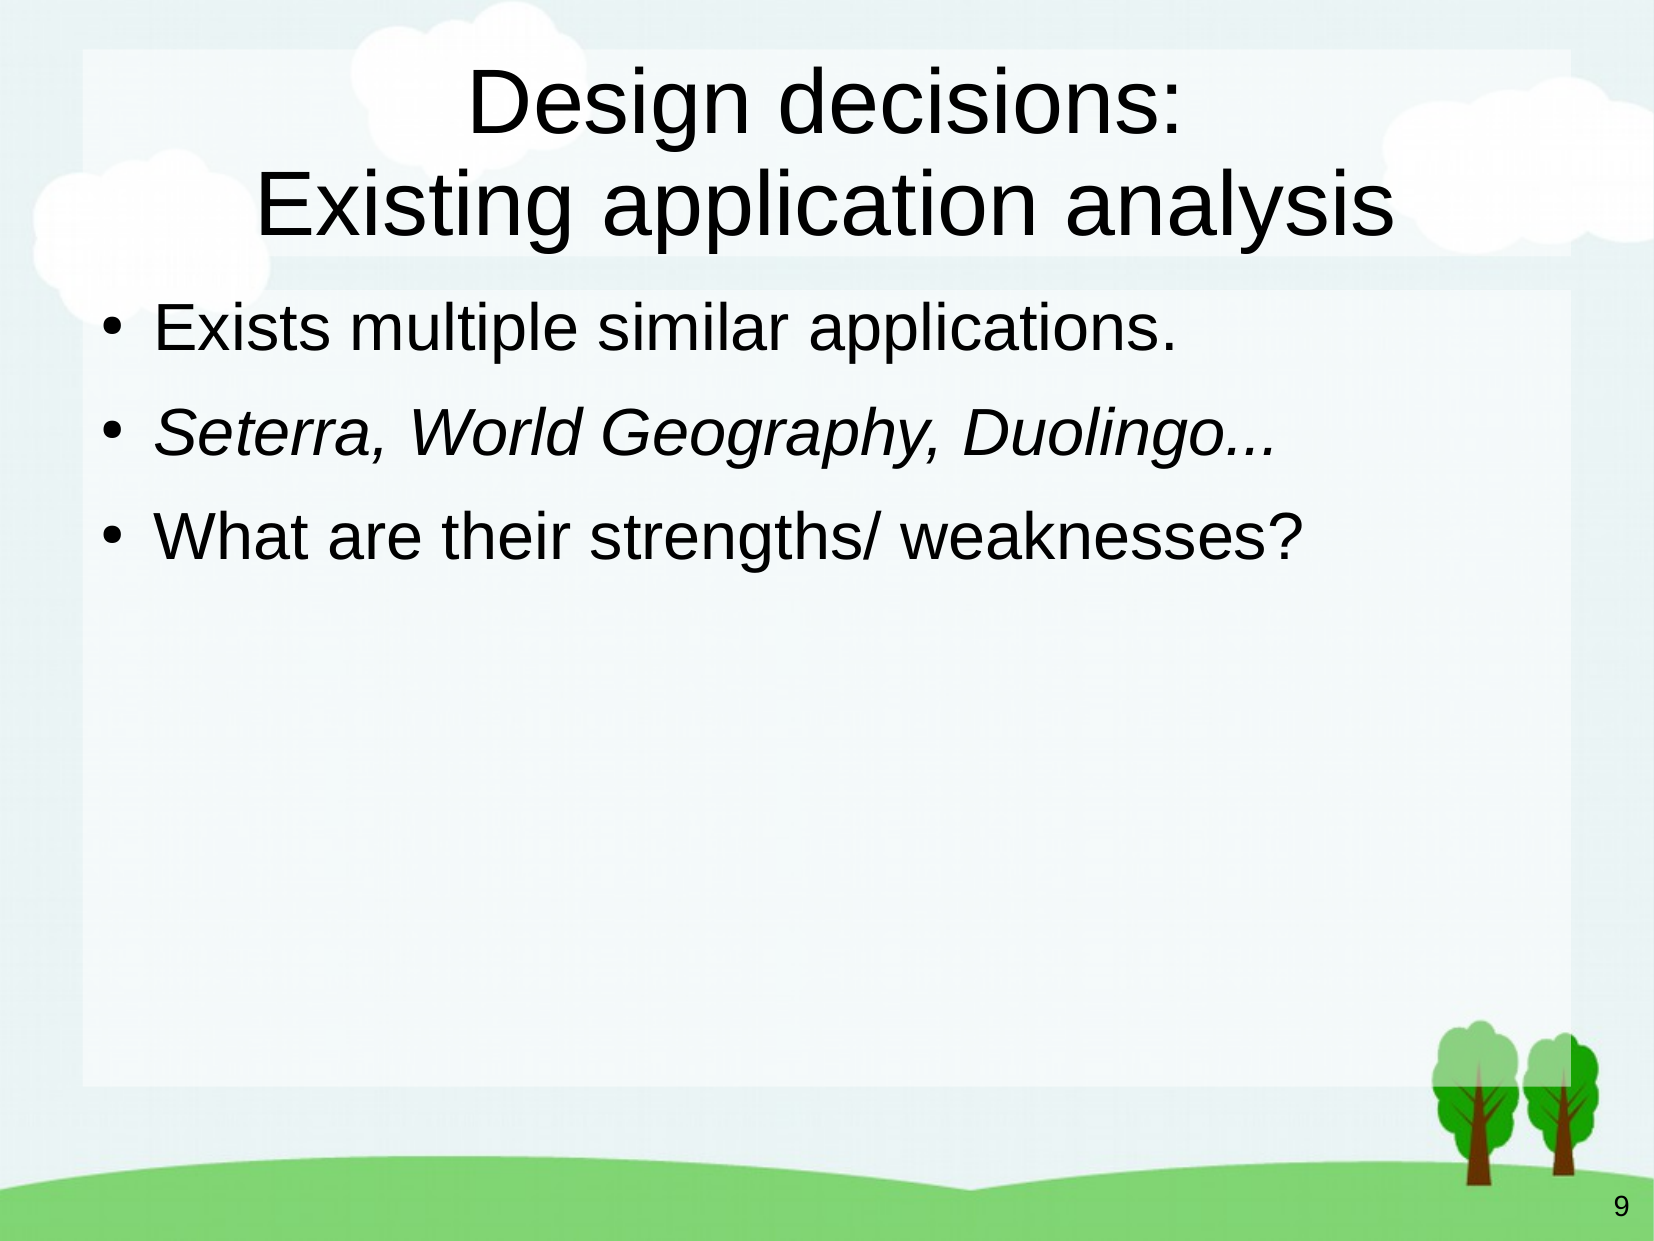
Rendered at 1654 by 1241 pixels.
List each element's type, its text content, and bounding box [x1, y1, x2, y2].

title Design decisions: Existing application analysis [82, 49, 1571, 257]
list Exists multiple similar applications. Seterra, World Geography, Duolingo... What are their strengths/ weaknesses? [82, 290, 1571, 1087]
picture [0, 0, 1654, 1241]
